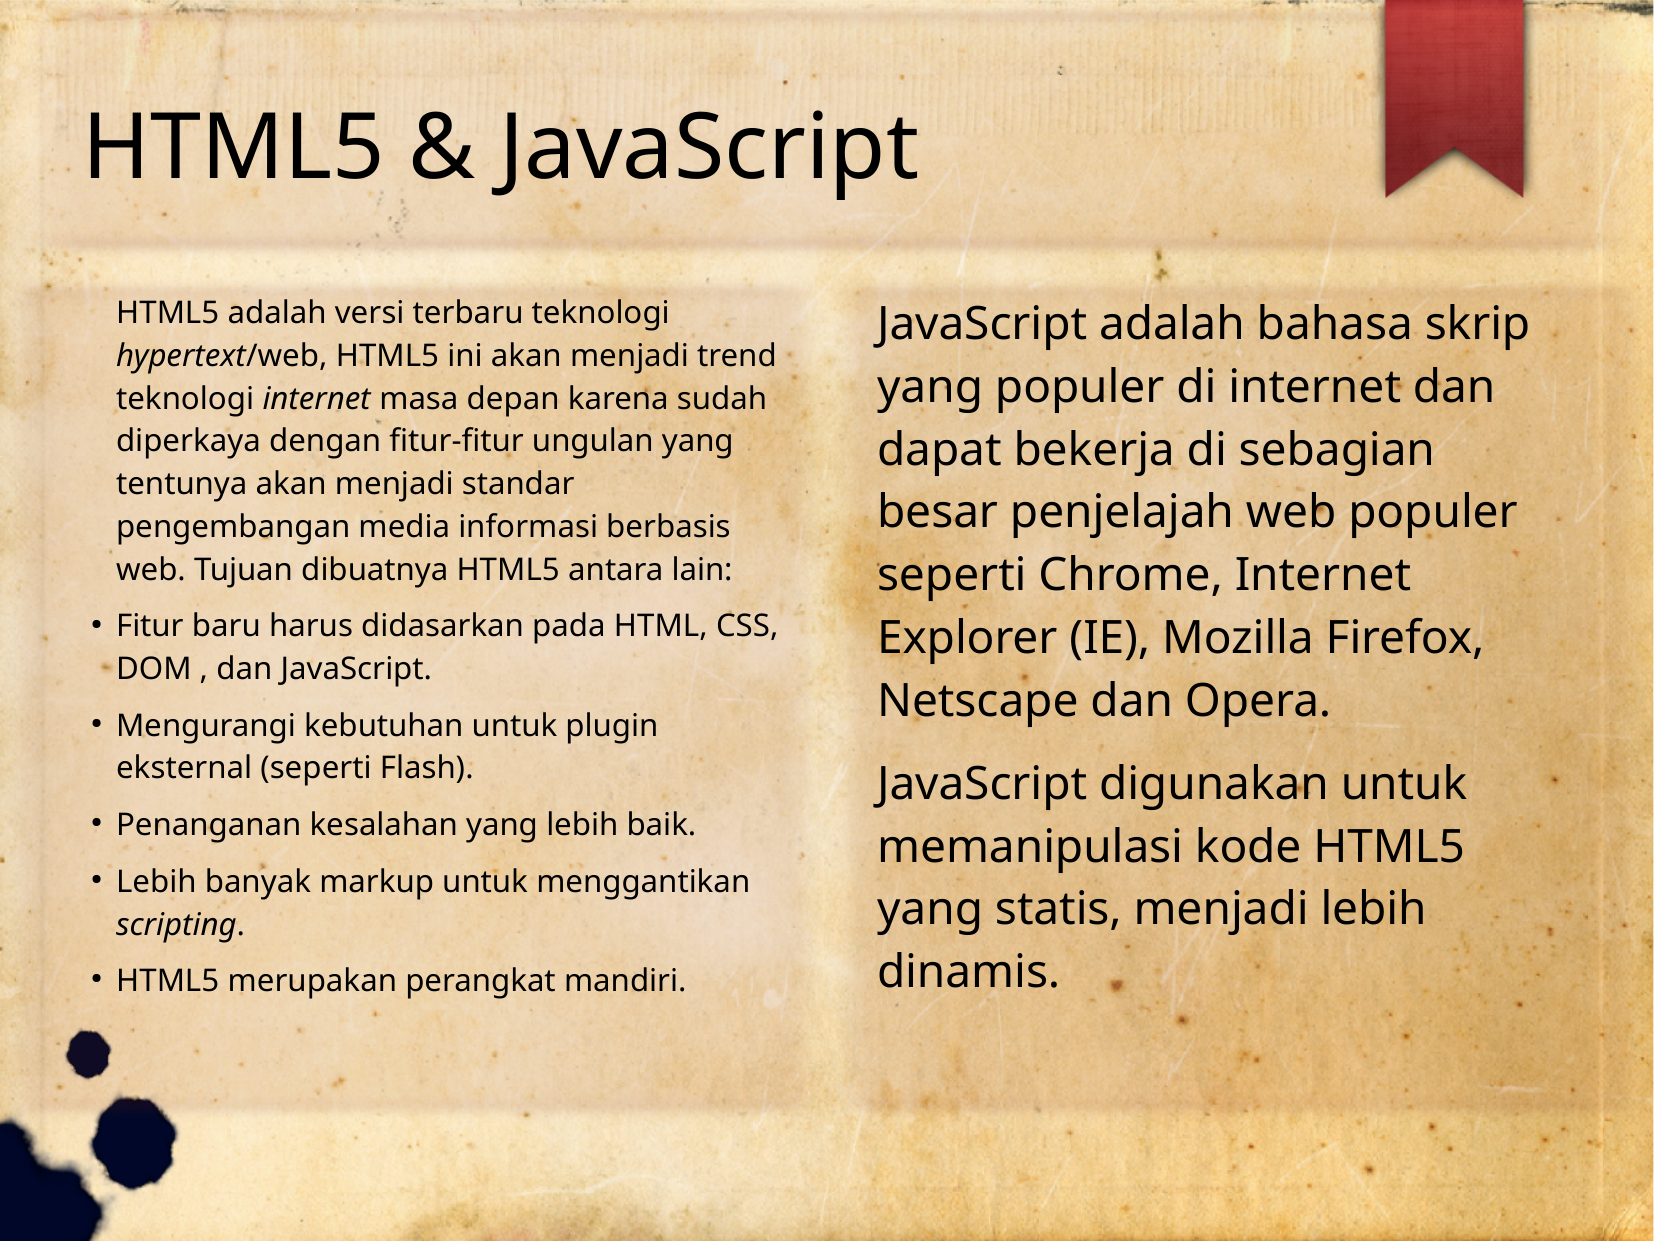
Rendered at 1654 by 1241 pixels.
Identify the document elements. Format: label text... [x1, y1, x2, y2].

list HTML5 adalah versi terbaru teknologi hypertext/web, HTML5 ini akan menjadi trend teknologi internet masa depan karena sudah diperkaya dengan fitur-fitur ungulan yang tentunya akan menjadi standar pengembangan media informasi berbasis web. Tujuan dibuatnya HTML5 antara lain: Fitur baru harus didasarkan pada HTML, CSS, DOM , dan JavaScript. Mengurangi kebutuhan untuk plugin eksternal (seperti Flash). Penanganan kesalahan yang lebih baik. Lebih banyak markup untuk menggantikan scripting. HTML5 merupakan perangkat mandiri. [82, 290, 793, 1010]
list JavaScript adalah bahasa skrip yang populer di internet dan dapat bekerja di sebagian besar penjelajah web populer seperti Chrome, Internet Explorer (IE), Mozilla Firefox, Netscape dan Opera. JavaScript digunakan untuk memanipulasi kode HTML5 yang statis, menjadi lebih dinamis. [828, 290, 1539, 1010]
title HTML5 & JavaScript [82, 49, 1347, 237]
picture [0, 0, 1654, 1241]
